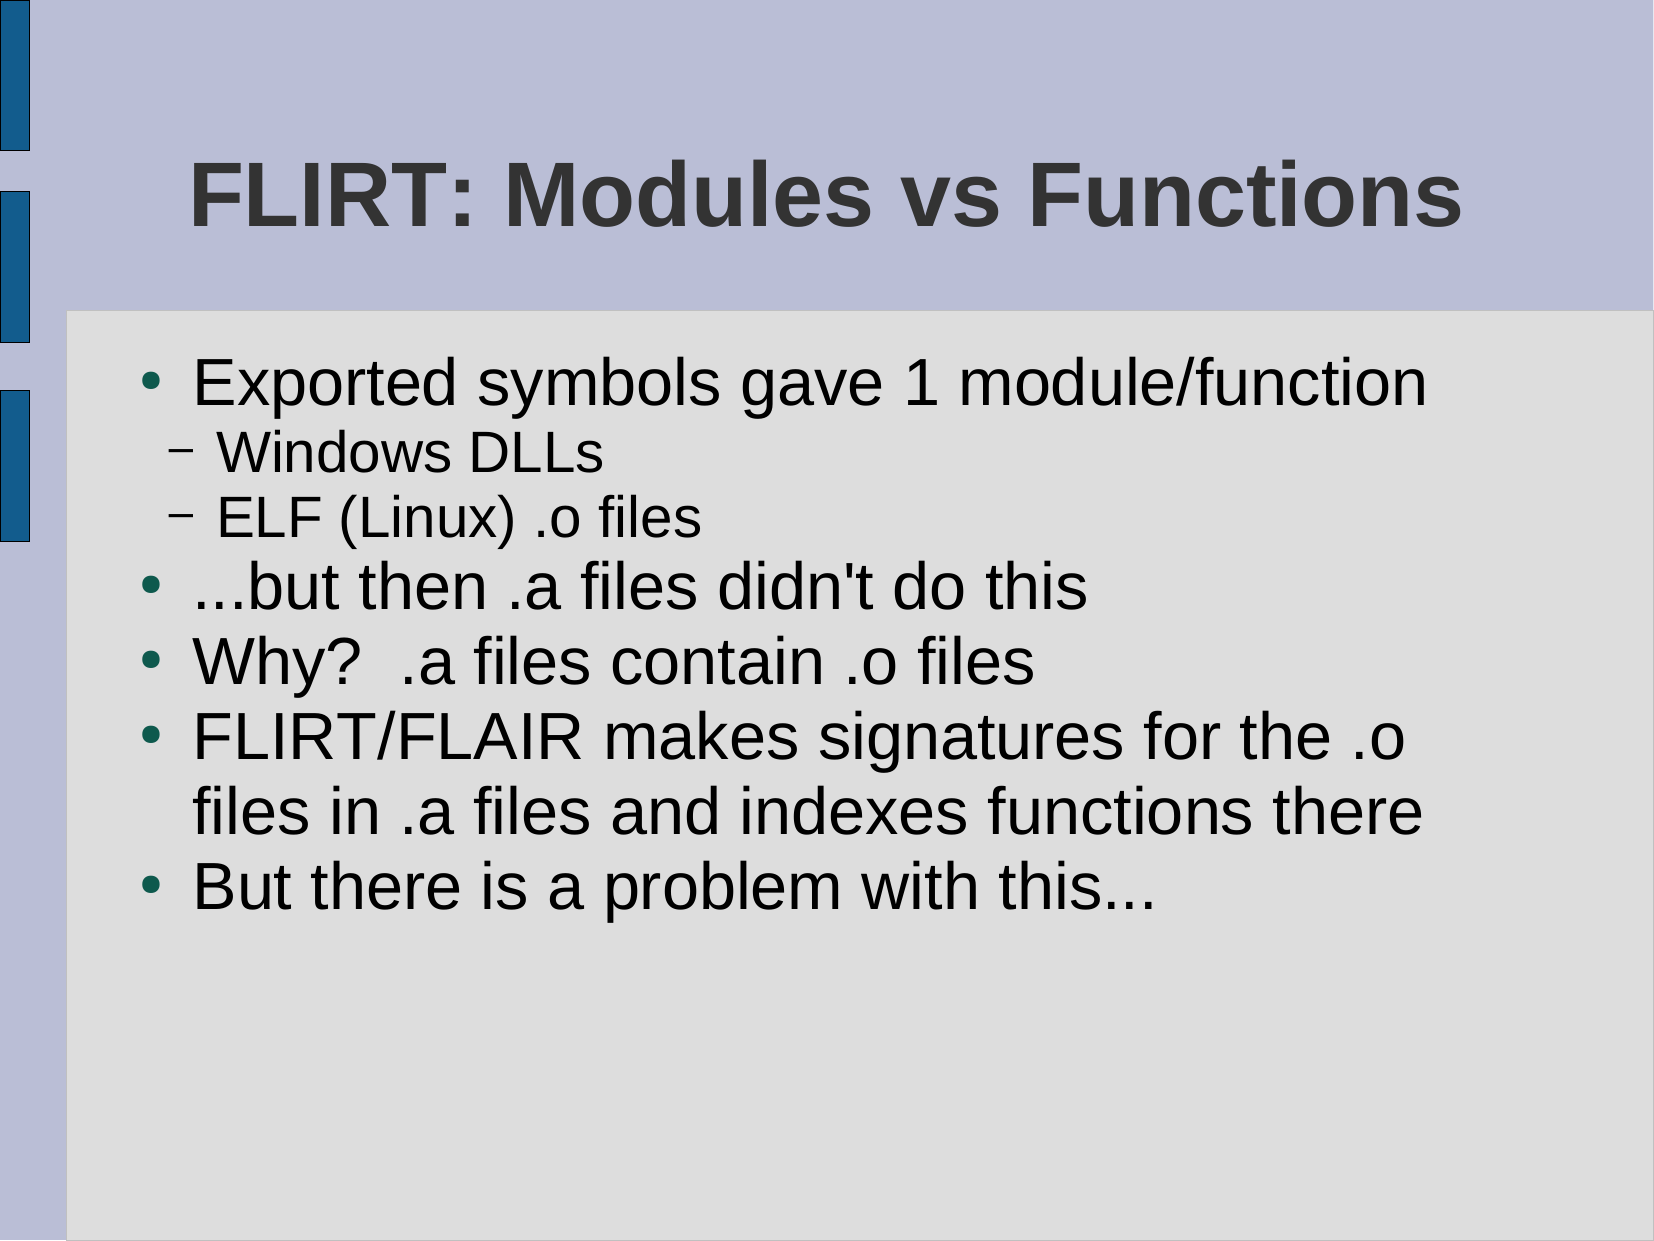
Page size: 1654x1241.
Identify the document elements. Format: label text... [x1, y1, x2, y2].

title FLIRT: Modules vs Functions [121, 91, 1534, 299]
list Exported symbols gave 1 module/function Windows DLLs ELF (Linux) .o files ...but then .a files didn't do this Why? .a files contain .o files FLIRT/FLAIR makes signatures for the .o files in .a files and indexes functions there But there is a problem with this... [121, 344, 1534, 1127]
